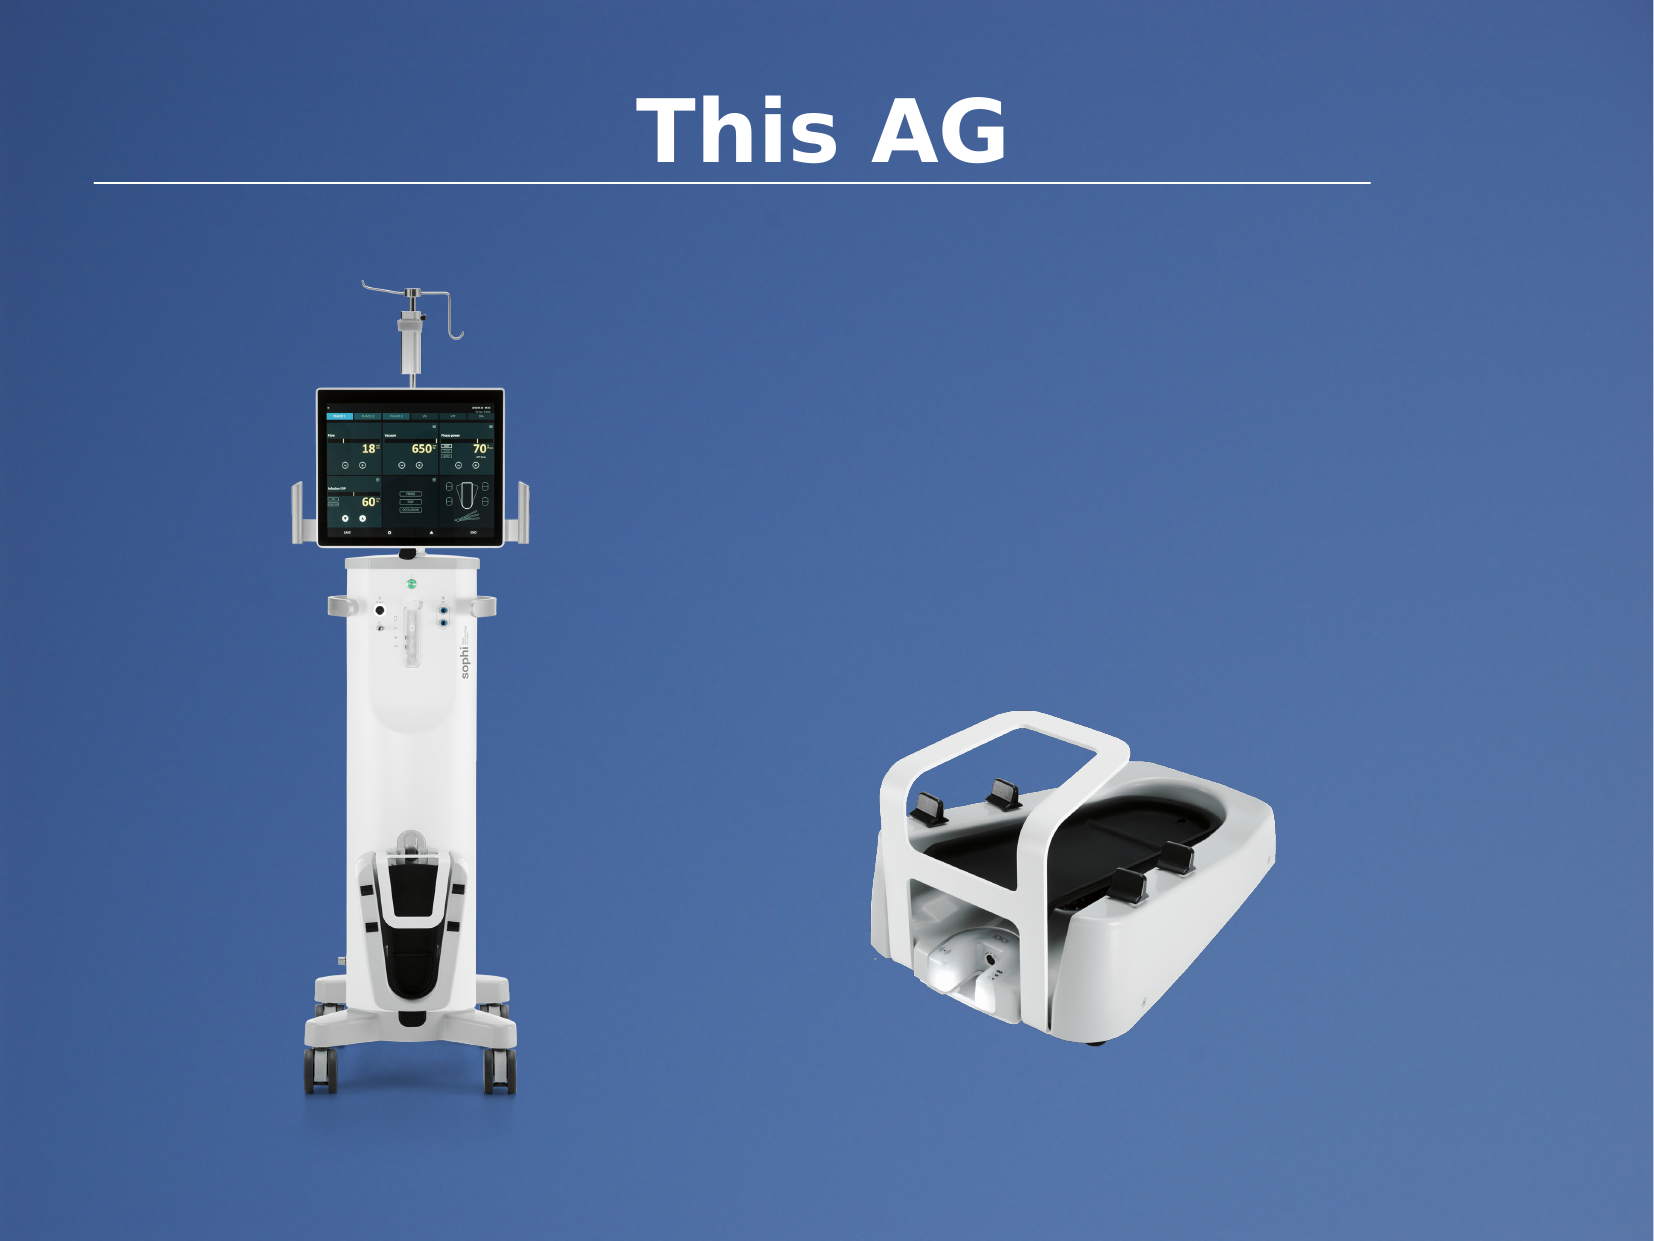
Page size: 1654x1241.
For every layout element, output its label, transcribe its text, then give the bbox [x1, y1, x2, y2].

title This AG [82, 29, 1571, 237]
picture [0, 0, 1654, 1241]
